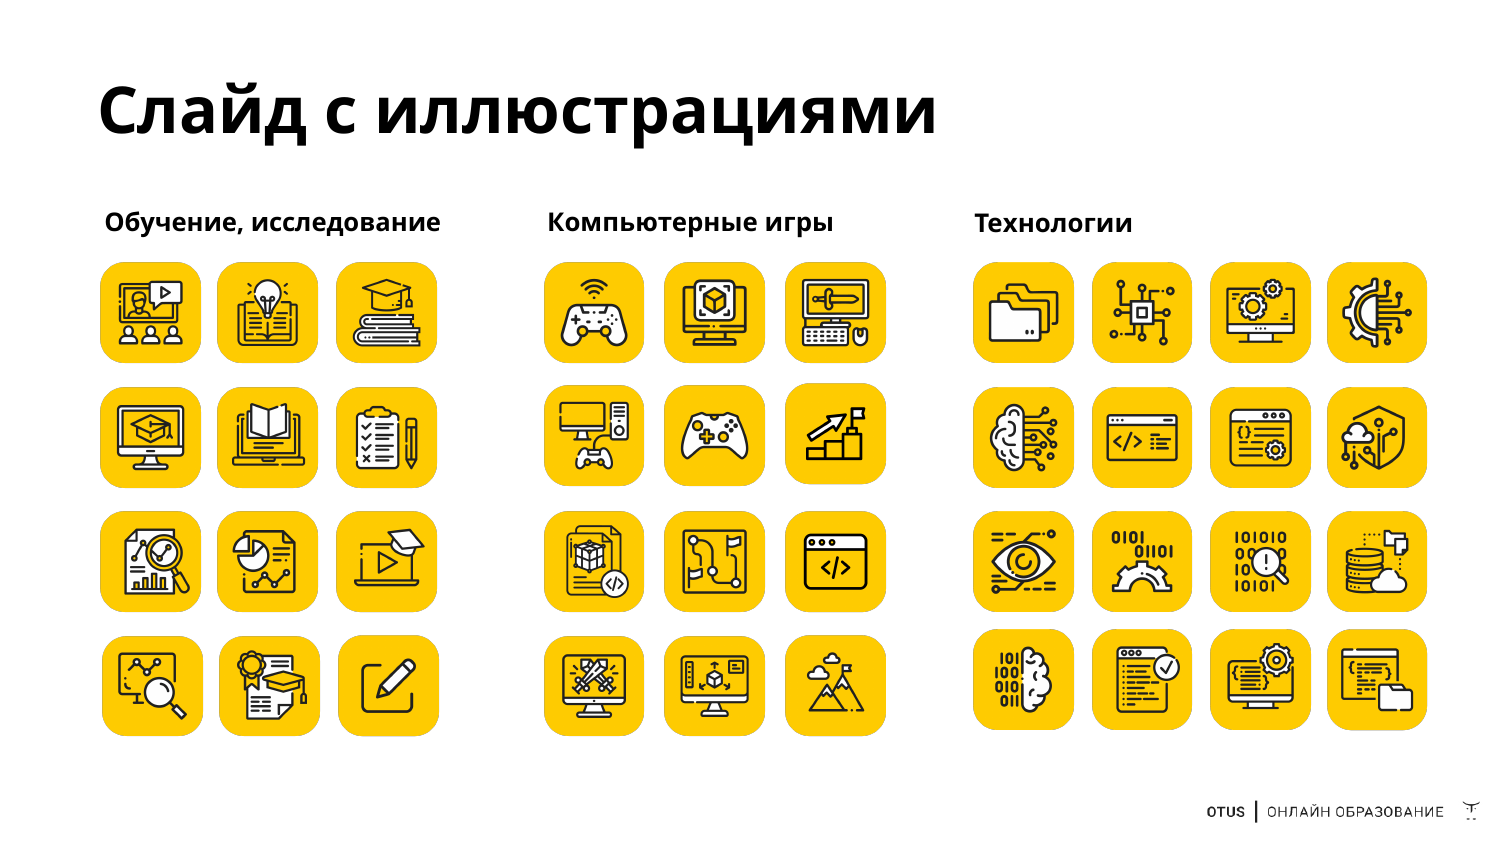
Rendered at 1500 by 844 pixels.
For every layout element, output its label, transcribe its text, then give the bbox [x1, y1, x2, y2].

picture [0, 0, 1500, 844]
title Слайд с иллюстрациями [82, 54, 1480, 193]
subtitle Обучение, исследование [89, 184, 514, 253]
subtitle Компьютерные игры [532, 184, 957, 253]
subtitle Технологии [959, 185, 1219, 253]
